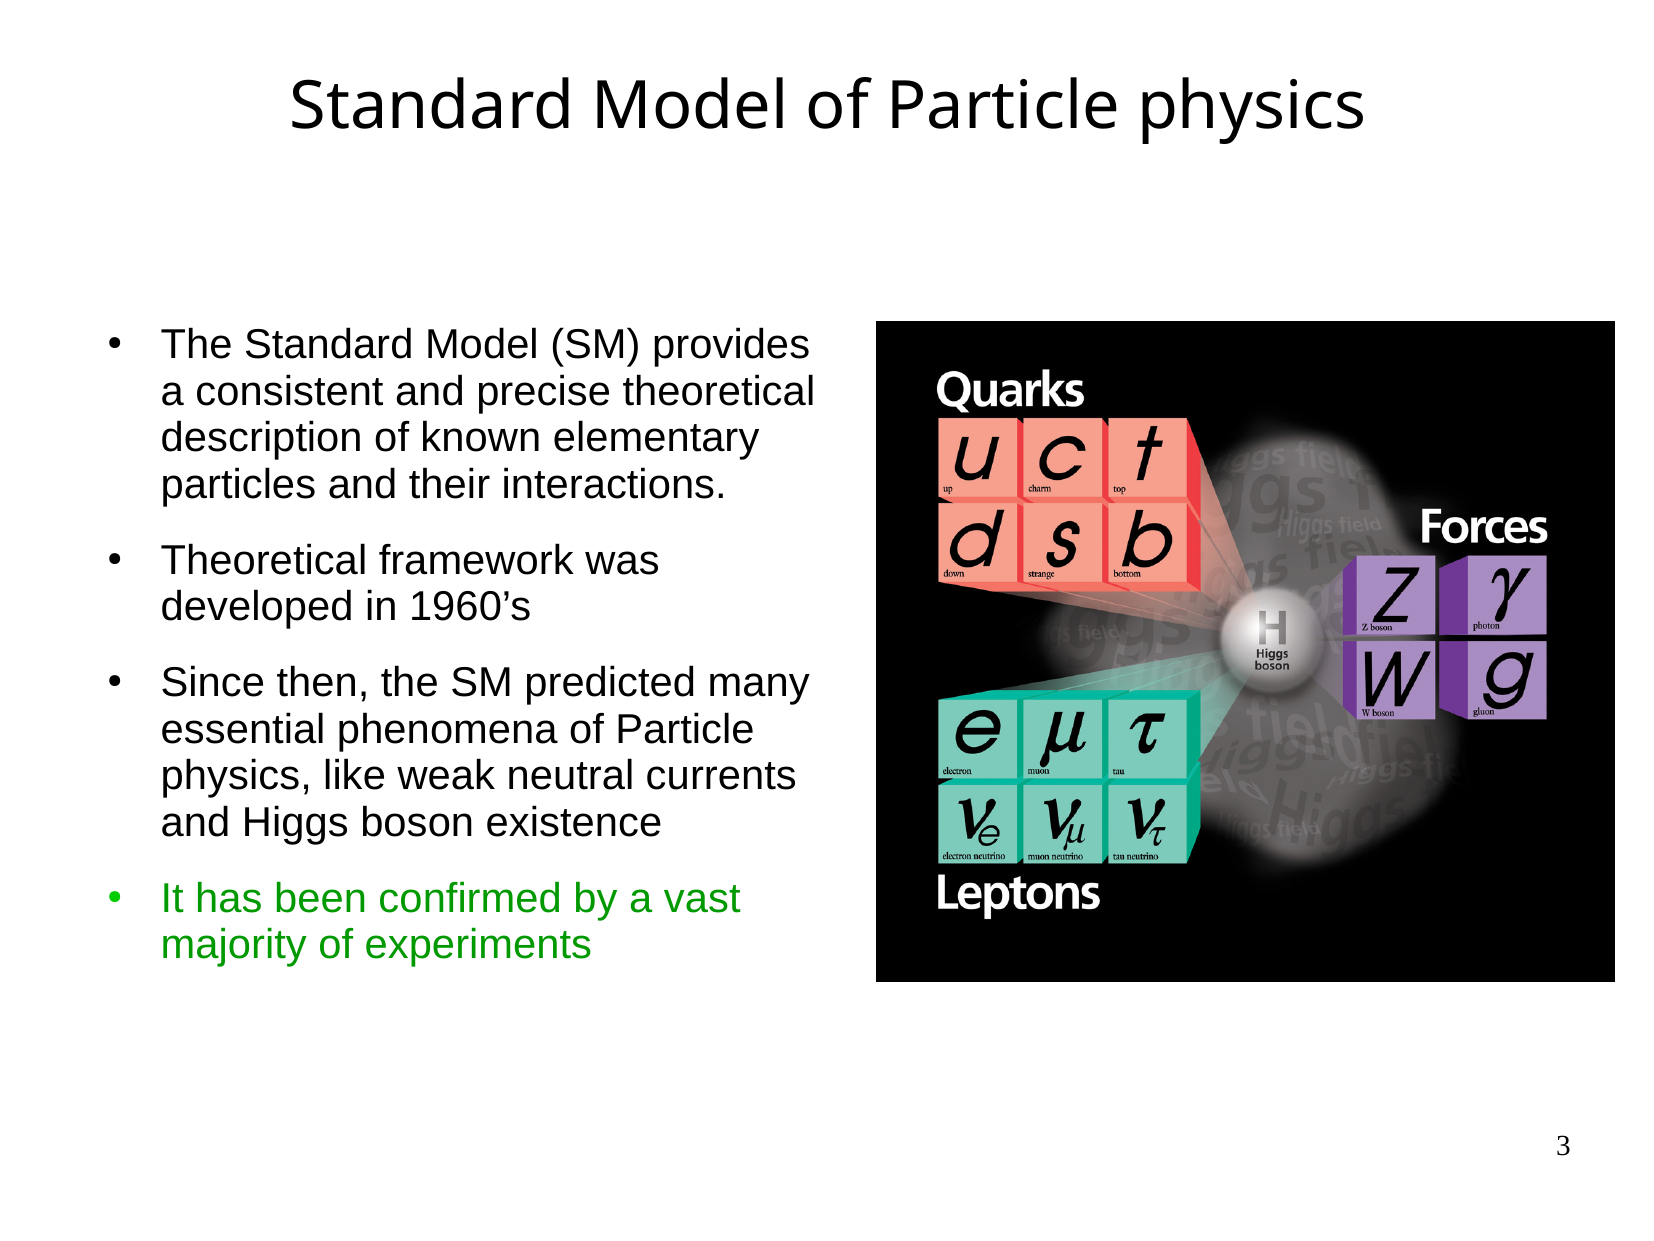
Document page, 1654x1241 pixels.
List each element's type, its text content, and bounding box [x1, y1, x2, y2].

title Standard Model of Particle physics [85, 52, 1571, 154]
picture [876, 321, 1615, 982]
list The Standard Model (SM) provides a consistent and precise theoretical description of known elementary particles and their interactions. Theoretical framework was developed in 1960’s Since then, the SM predicted many essential phenomena of Particle physics, like weak neutral currents and Higgs boson existence It has been confirmed by a vast majority of experiments [89, 321, 844, 1193]
